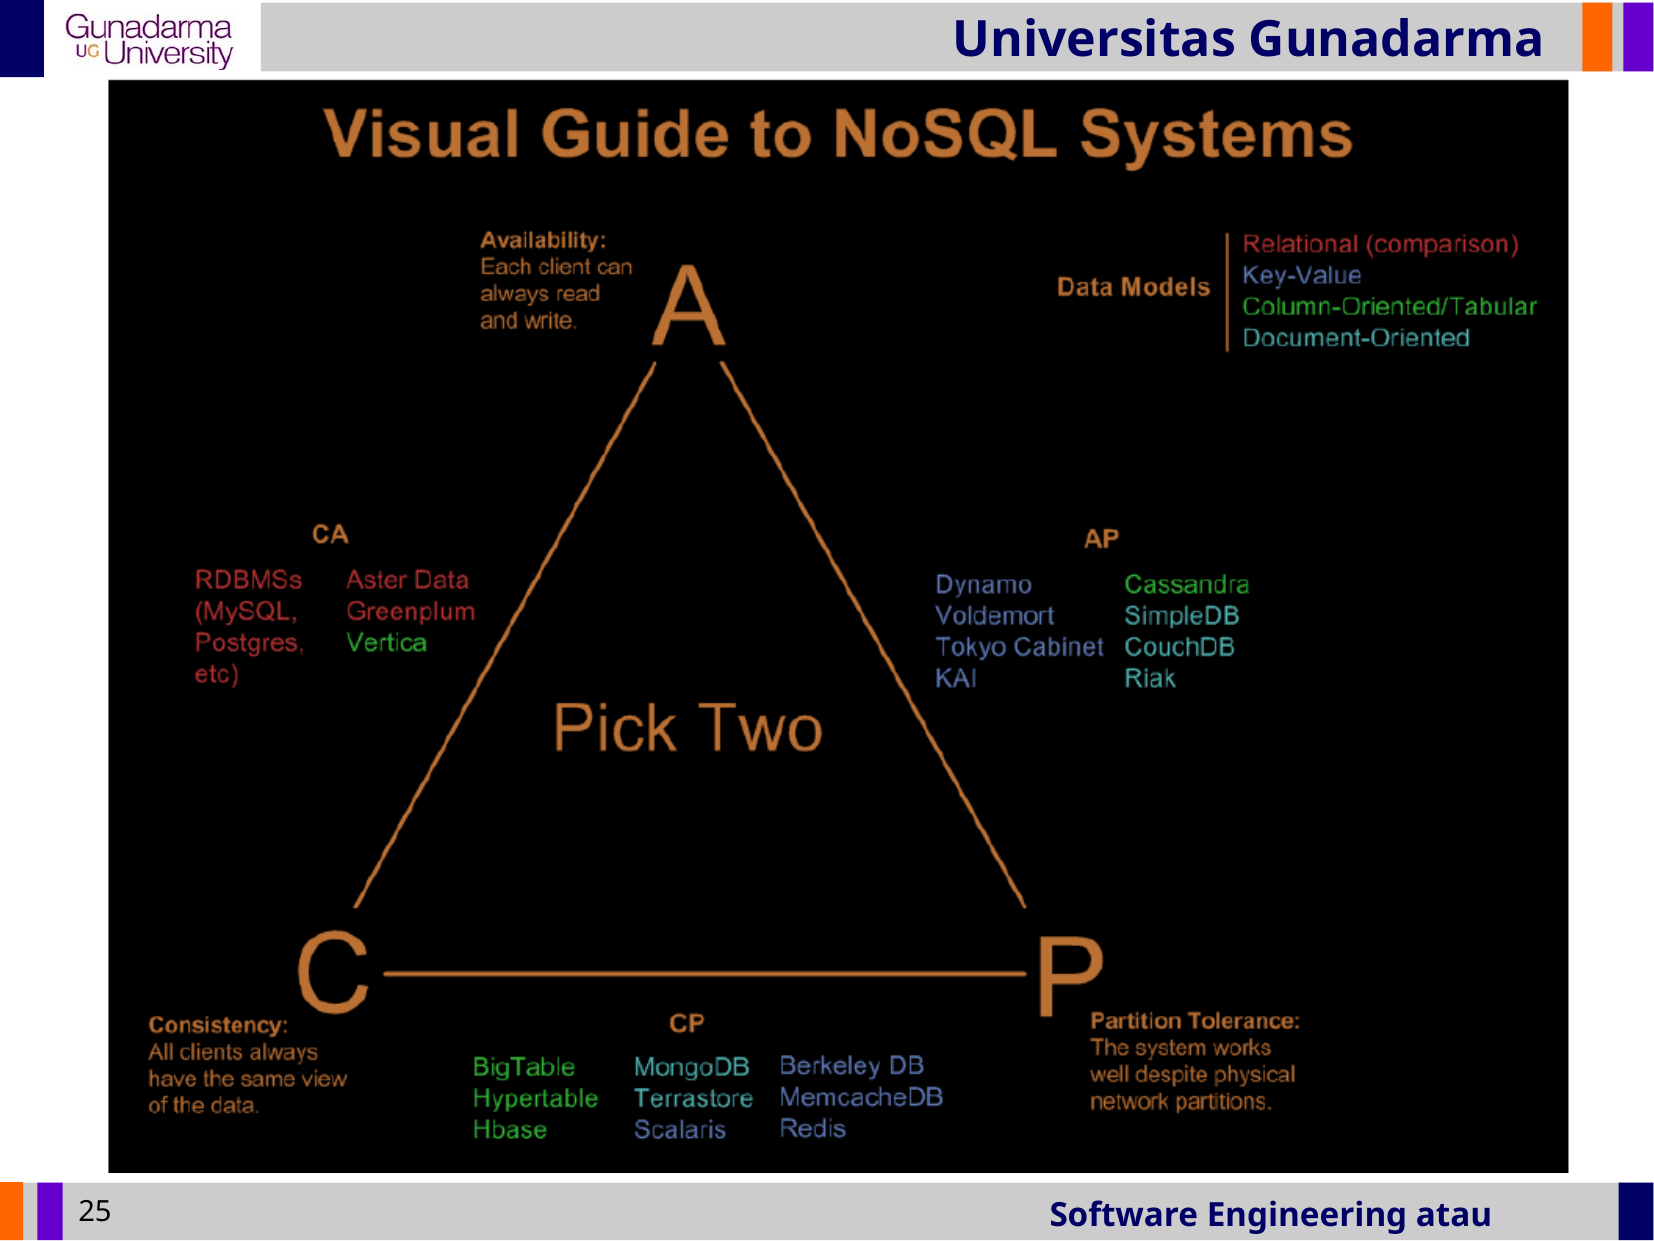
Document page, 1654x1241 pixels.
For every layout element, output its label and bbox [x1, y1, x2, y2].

picture [64, 0, 235, 70]
picture [104, 74, 1575, 1173]
